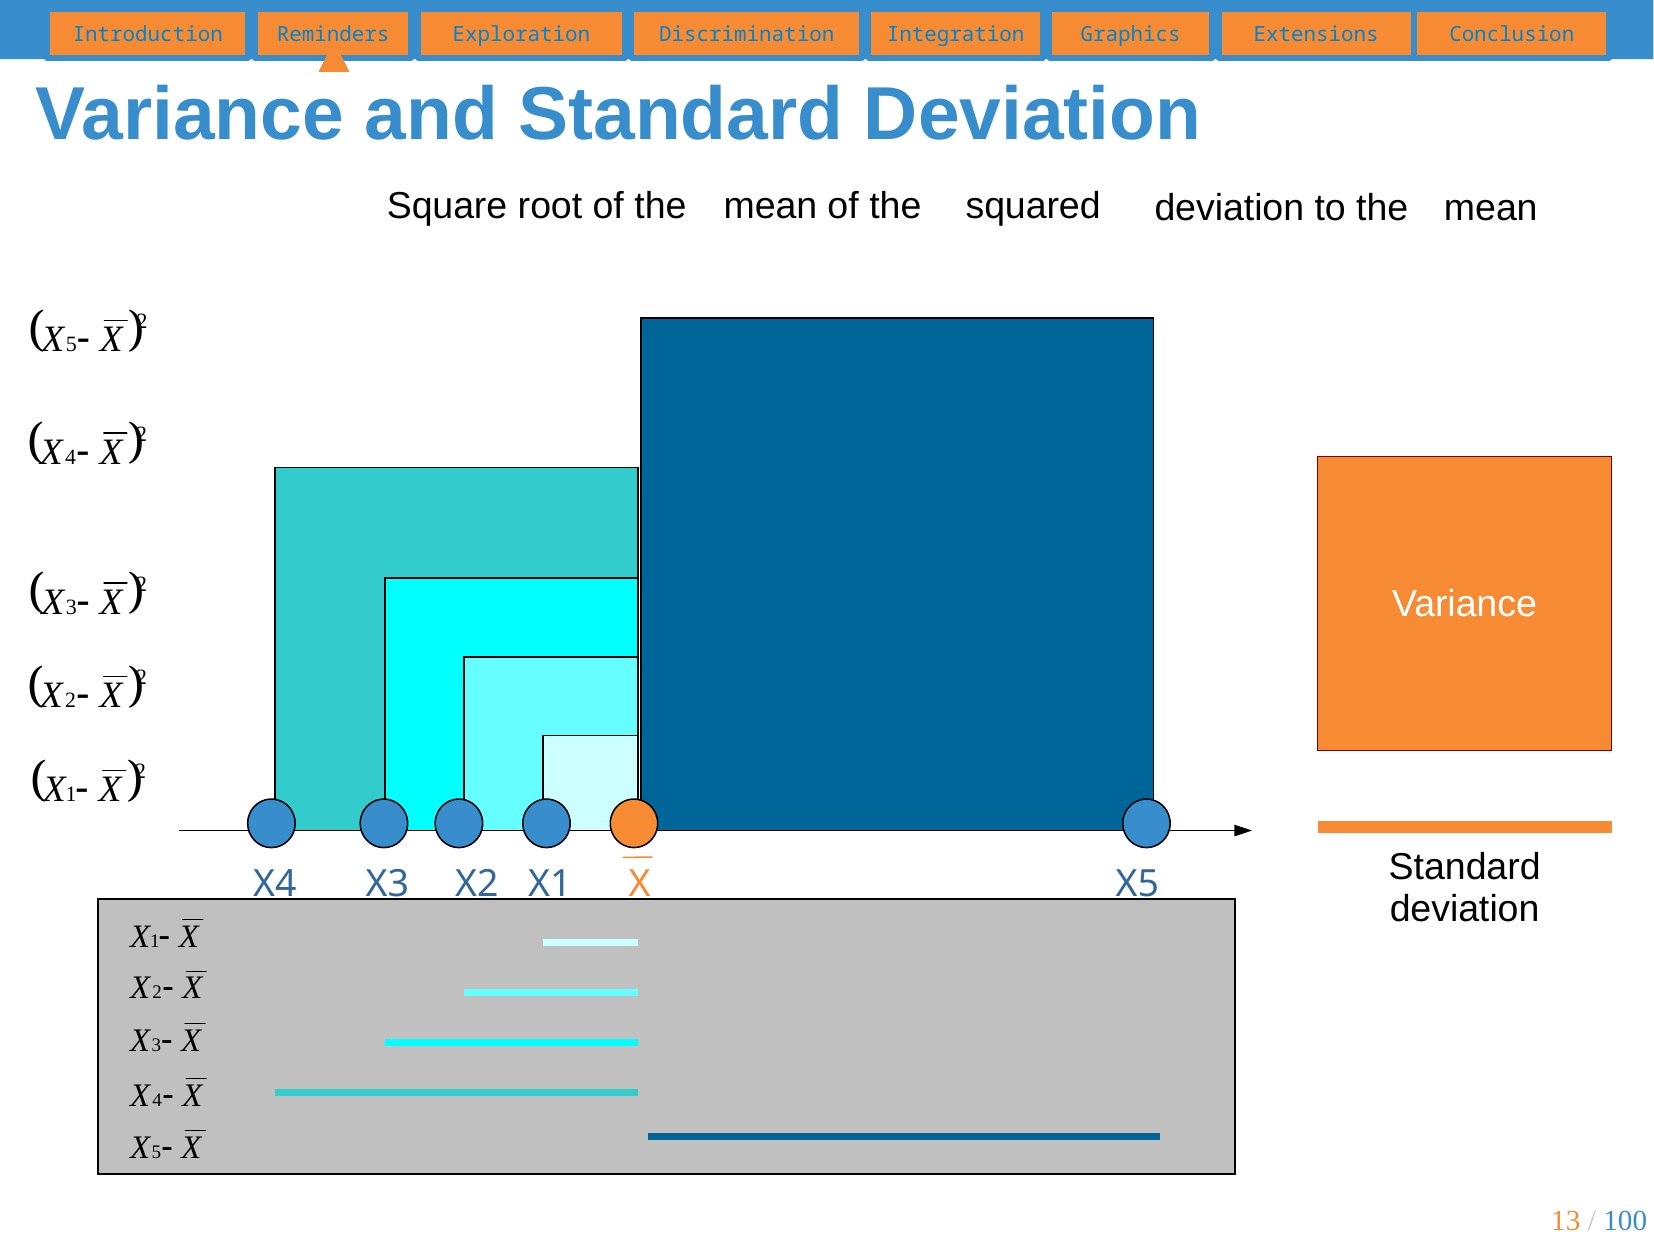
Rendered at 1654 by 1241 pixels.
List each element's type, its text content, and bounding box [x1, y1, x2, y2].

text_box Variance [1317, 456, 1612, 751]
text_box [247, 318, 1171, 848]
text_box X [613, 848, 670, 916]
chart [23, 661, 155, 724]
chart [122, 1122, 213, 1167]
text_box X5 [1100, 848, 1181, 916]
text_box Standard deviation [1317, 837, 1612, 937]
text_box [319, 41, 349, 72]
chart [122, 1015, 213, 1060]
chart [122, 1070, 213, 1112]
text_box squared [975, 177, 1170, 235]
chart [122, 911, 211, 953]
chart [24, 567, 153, 630]
chart [24, 305, 153, 368]
title Variance and Standard Deviation [35, 61, 1571, 166]
text_box X1 [513, 848, 593, 916]
text_box deviation to the [1139, 179, 1430, 279]
chart [26, 755, 152, 818]
chart [23, 417, 155, 480]
text_box X4 [238, 848, 318, 916]
text_box mean [1430, 179, 1595, 237]
text_box X2 [440, 848, 513, 916]
text_box mean of the [745, 177, 975, 235]
chart [122, 963, 213, 1005]
text_box Square root of the [372, 177, 745, 235]
text_box X3 [350, 848, 431, 916]
text_box [97, 898, 1236, 1175]
